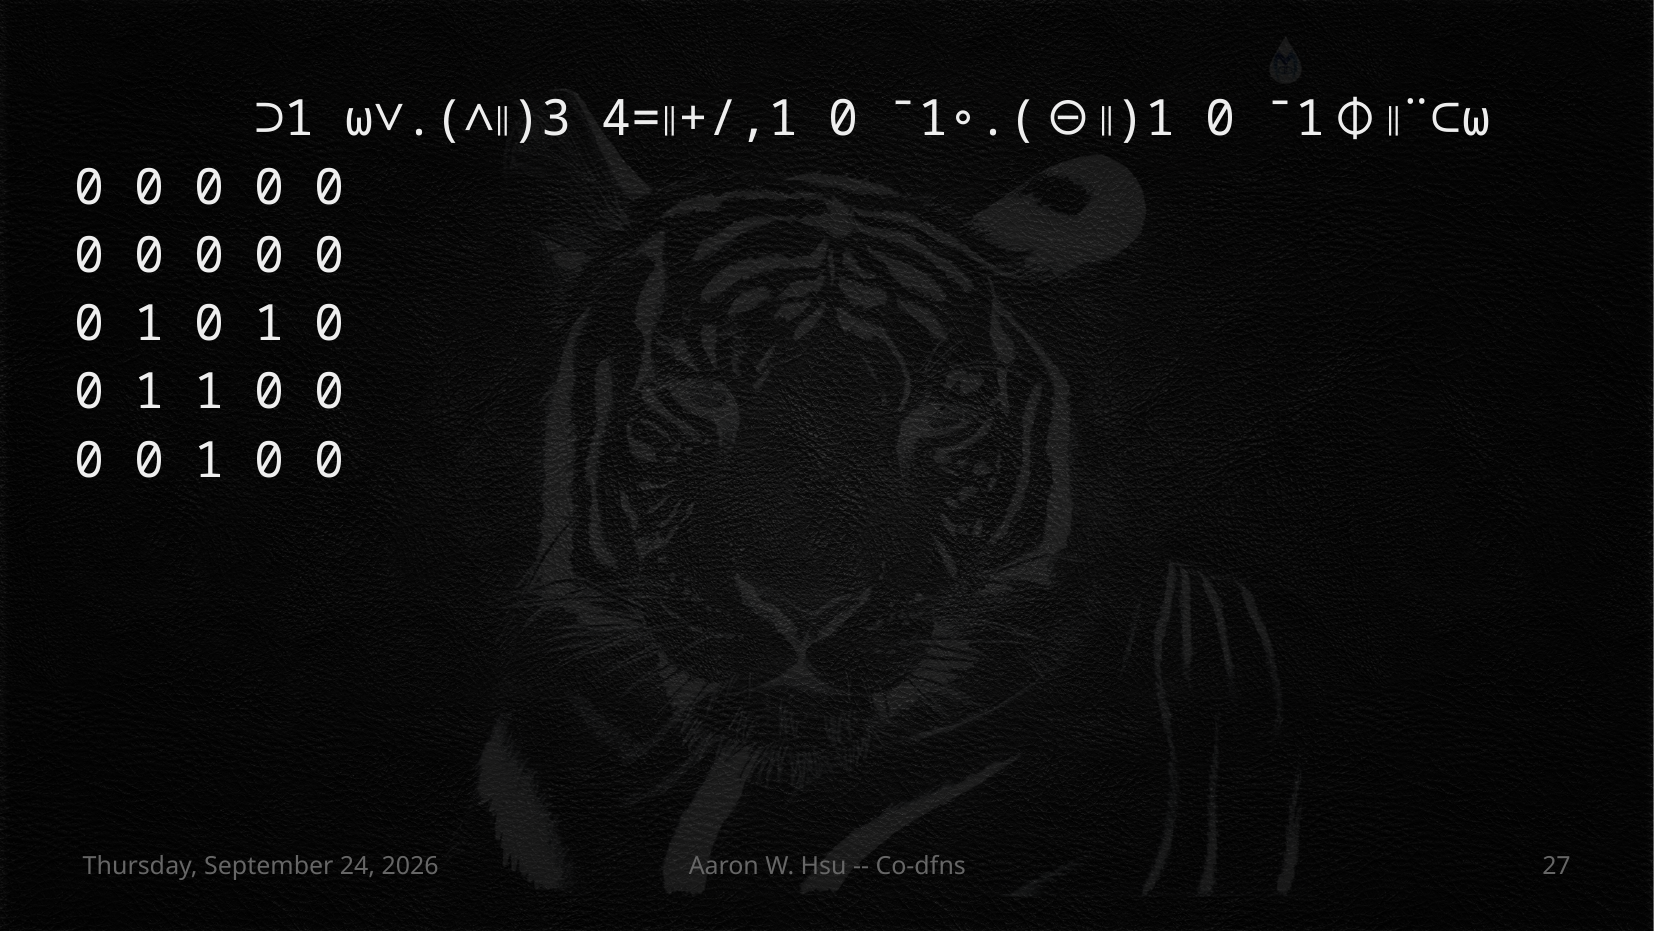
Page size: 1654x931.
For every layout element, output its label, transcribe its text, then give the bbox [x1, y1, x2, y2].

picture [0, 0, 1654, 931]
text_box ⊃1 ⍵∨.(∧∥)3 4=∥+/,1 0 ¯1∘.(⊖∥)1 0 ¯1⌽∥¨⊂⍵ 0 0 0 0 0 0 0 0 0 0 0 1 0 1 0 0 1 1 0 0 0 0 1 0 0 [60, 75, 1591, 863]
